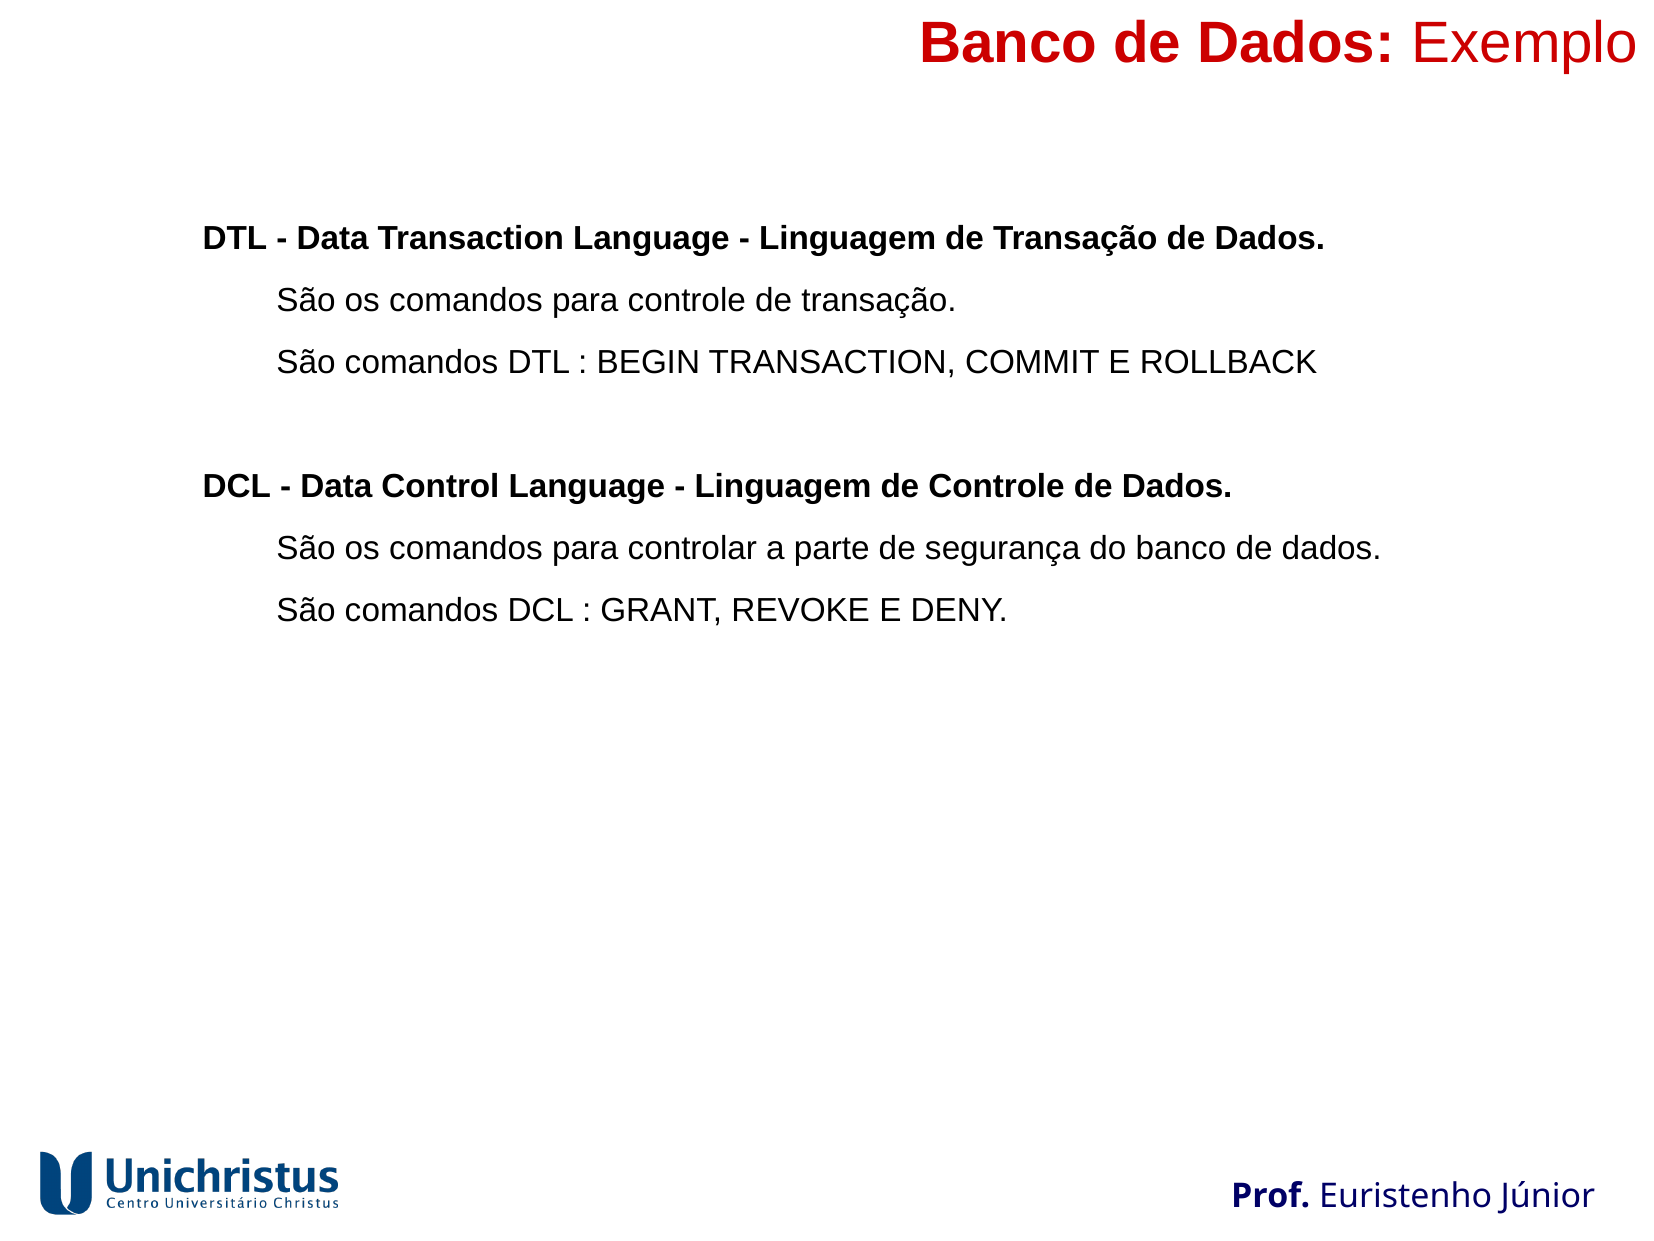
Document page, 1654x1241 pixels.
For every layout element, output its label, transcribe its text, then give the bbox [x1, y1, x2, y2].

text_box DTL - Data Transaction Language - Linguagem de Transação de Dados. São os comandos para controle de transação. São comandos DTL : BEGIN TRANSACTION, COMMIT E ROLLBACK DCL - Data Control Language - Linguagem de Controle de Dados. São os comandos para controlar a parte de segurança do banco de dados. São comandos DCL : GRANT, REVOKE E DENY. [187, 212, 1583, 1016]
text_box Prof. Euristenho Júnior [1216, 1163, 1654, 1224]
text_box Banco de Dados: Exemplo [904, 2, 1654, 83]
picture [35, 1148, 343, 1217]
